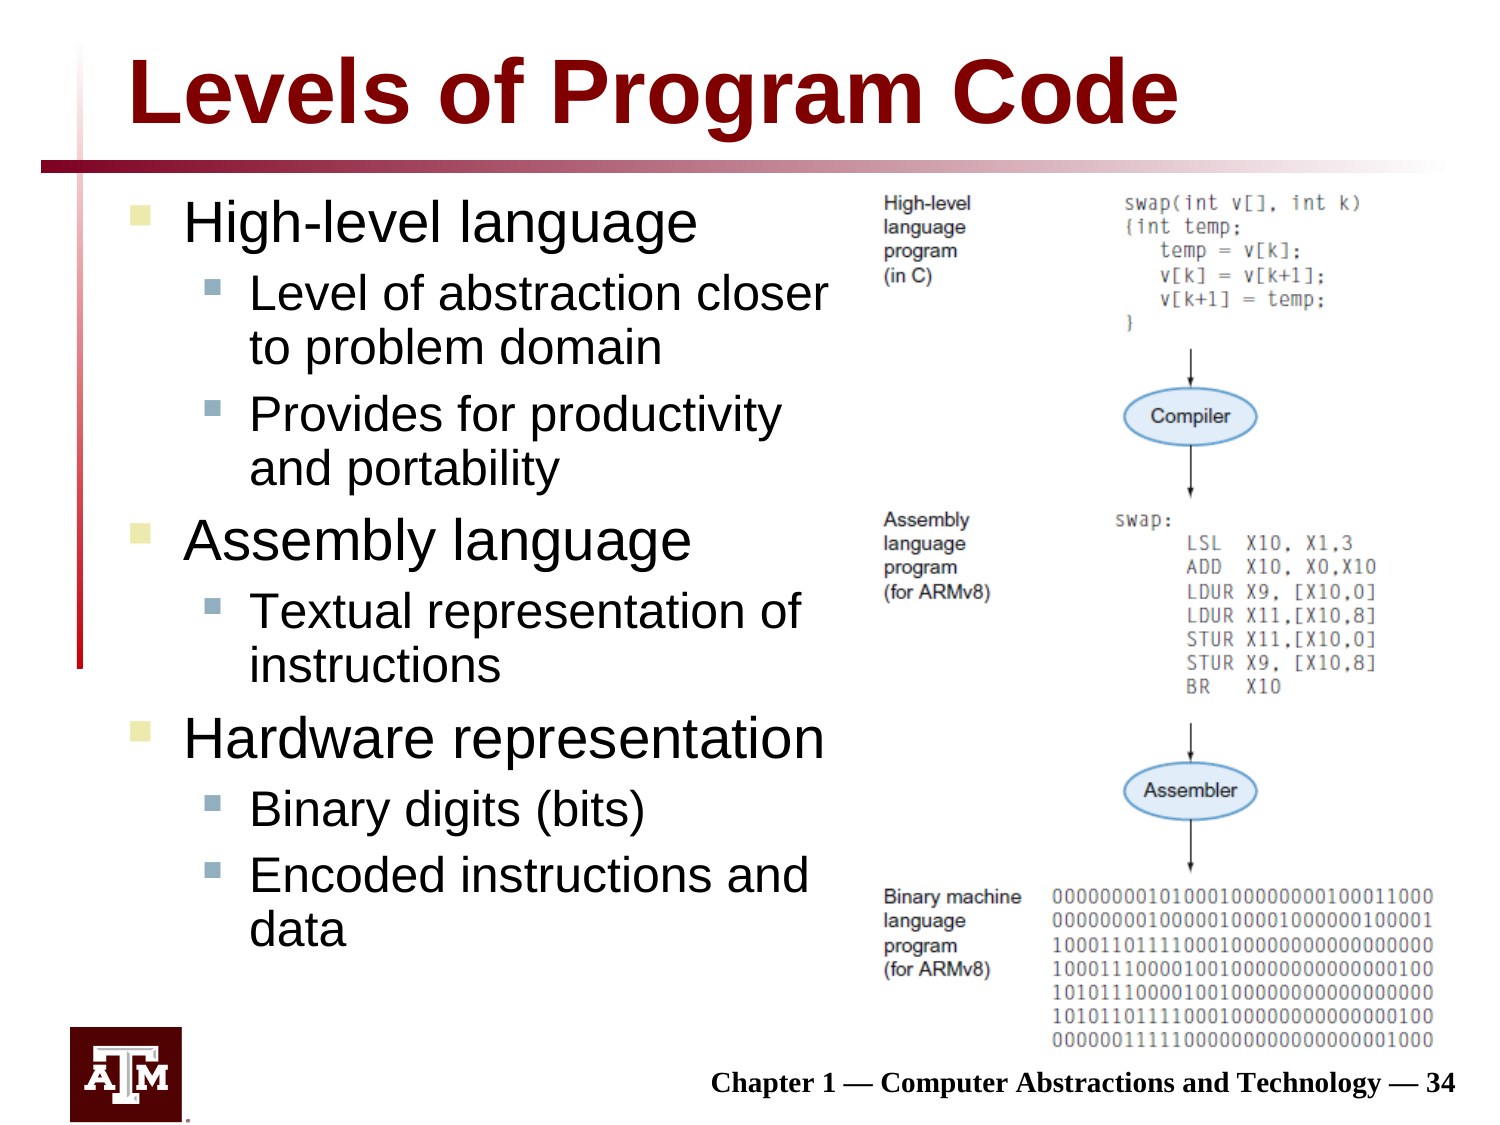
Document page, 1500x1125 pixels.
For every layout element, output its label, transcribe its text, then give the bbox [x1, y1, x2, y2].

title Levels of Program Code [112, 23, 1468, 149]
picture [60, 1023, 196, 1125]
picture [878, 185, 1442, 1059]
list High-level language Level of abstraction closer to problem domain Provides for productivity and portability Assembly language Textual representation of instructions Hardware representation Binary digits (bits) Encoded instructions and data [112, 184, 892, 1024]
text_box Chapter 1 — Computer Abstractions and Technology — <number> [277, 1046, 1471, 1106]
